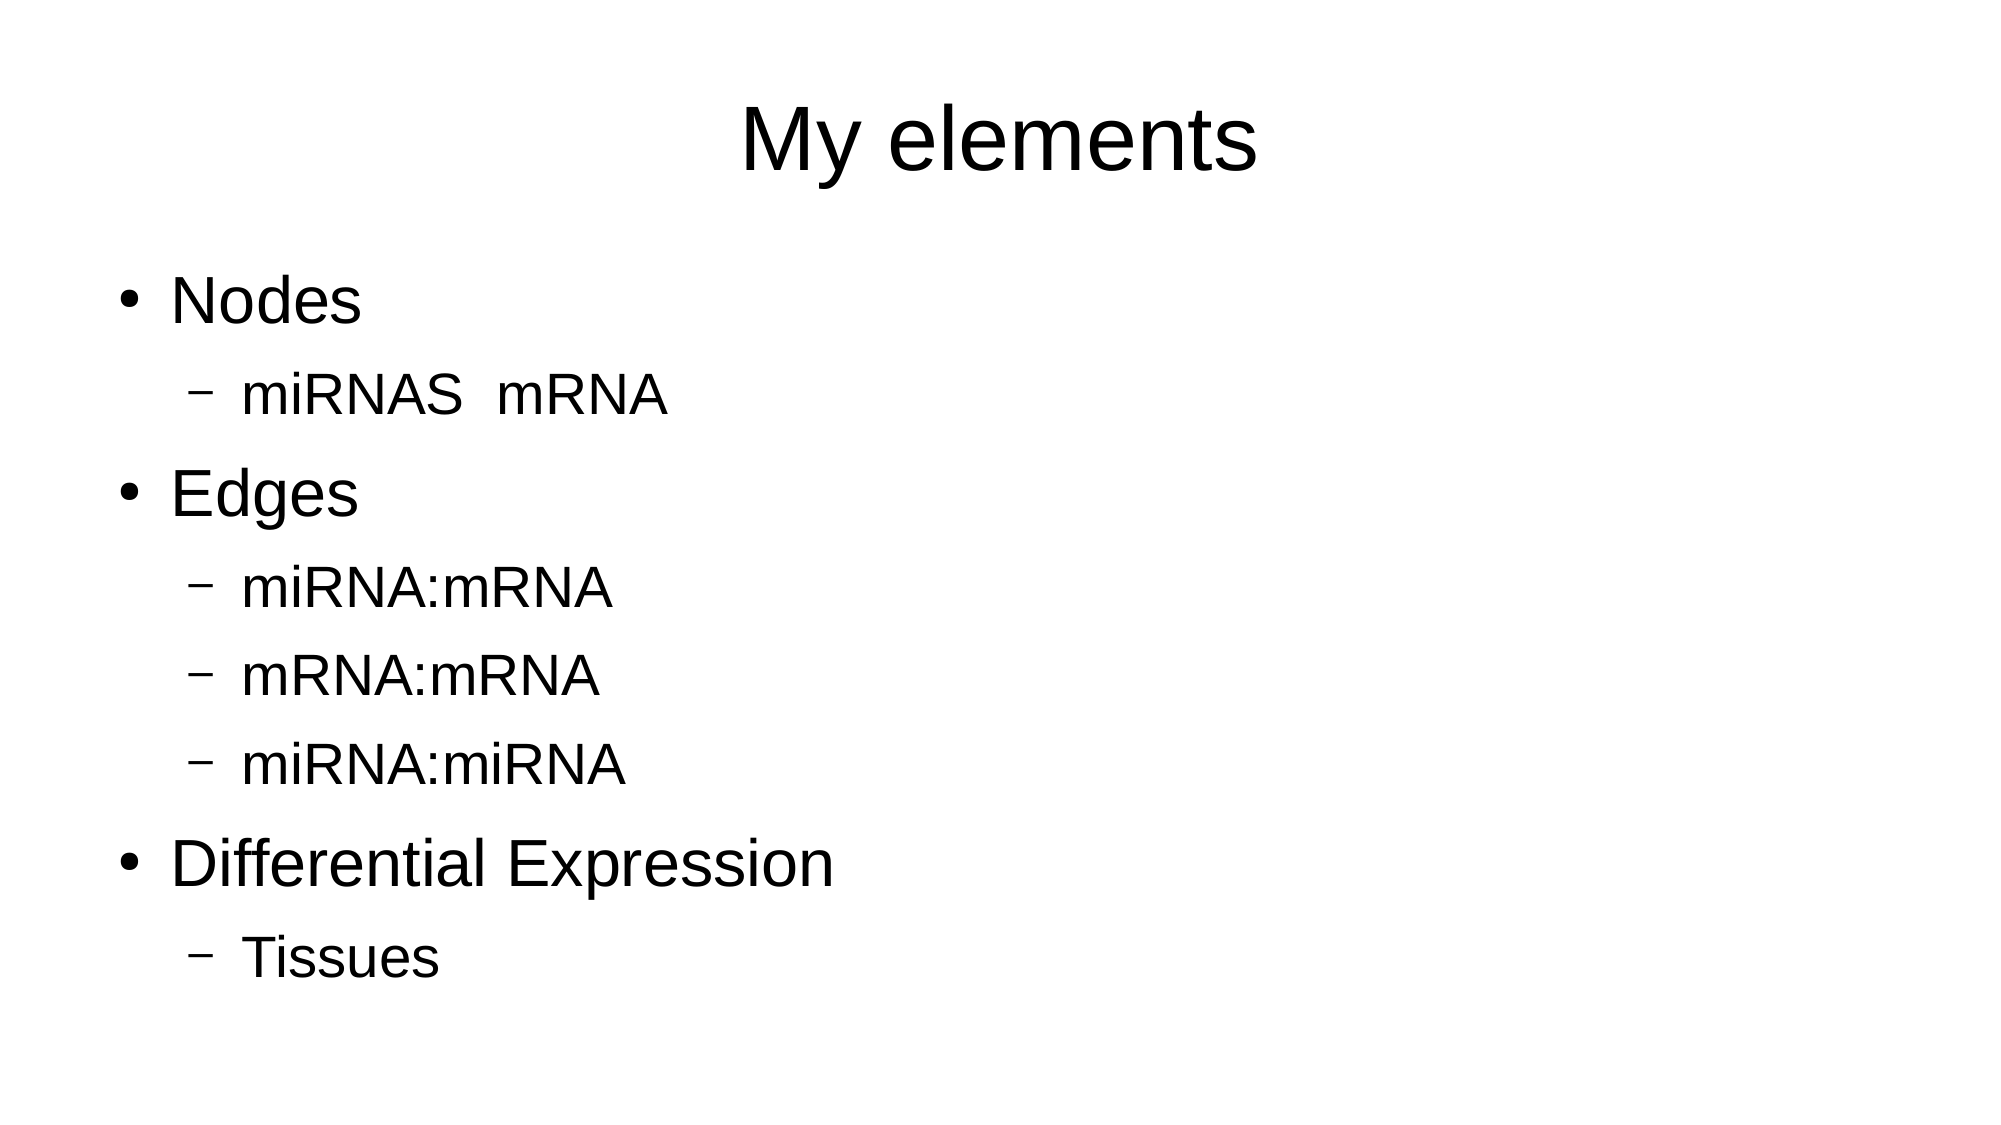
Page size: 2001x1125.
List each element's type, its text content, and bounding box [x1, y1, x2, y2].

list Nodes miRNAS mRNA Edges miRNA:mRNA mRNA:mRNA miRNA:miRNA Differential Expression Tissues [99, 263, 1901, 1063]
title My elements [99, 44, 1901, 233]
